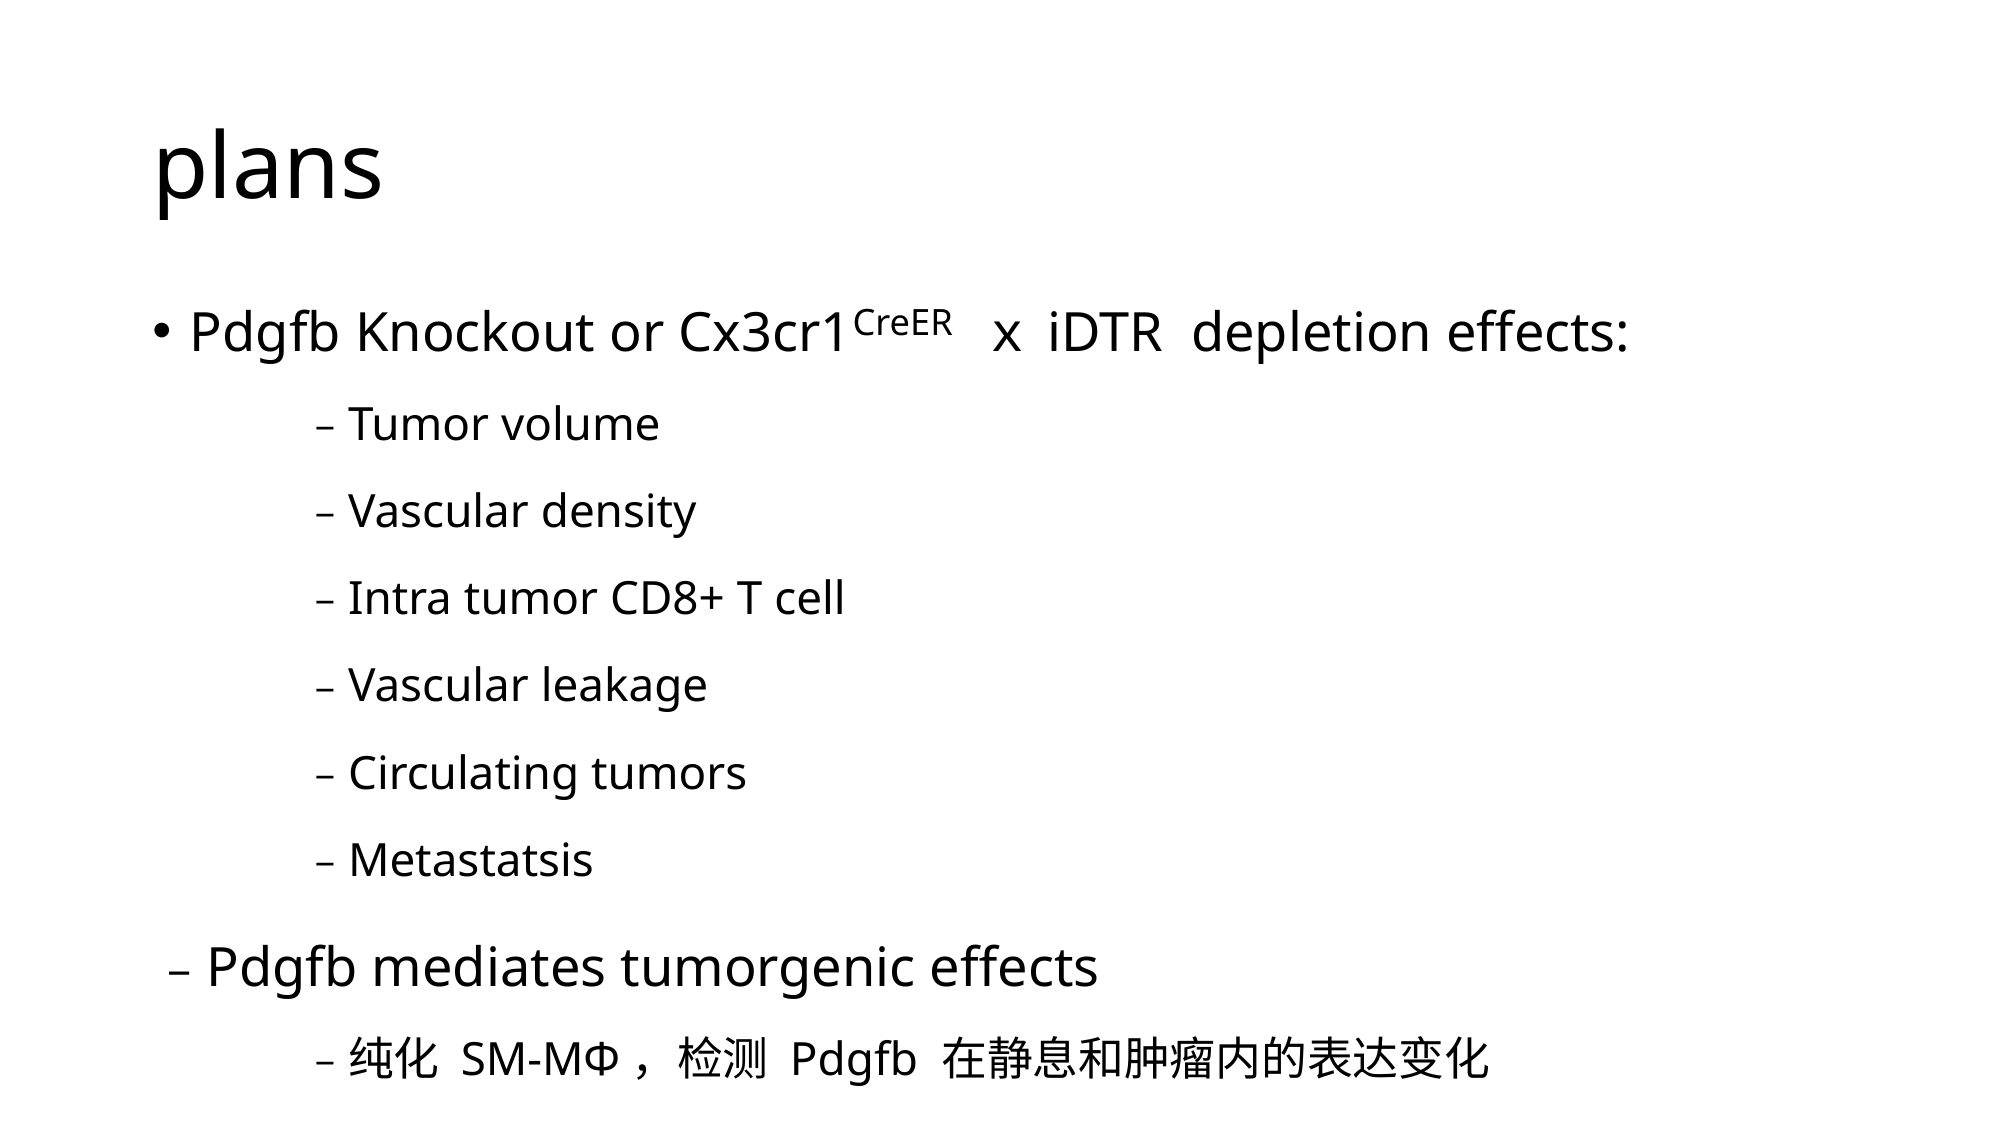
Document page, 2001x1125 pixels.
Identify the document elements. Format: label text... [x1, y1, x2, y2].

list Pdgfb Knockout or Cx3cr1CreER ｘiDTR depletion effects: Tumor volume Vascular density Intra tumor CD8+ T cell Vascular leakage Circulating tumors Metastatsis Pdgfb mediates tumorgenic effects 纯化 SM-MФ，检测 Pdgfb 在静息和肿瘤内的表达变化 [137, 302, 1863, 1125]
title plans [137, 59, 1863, 278]
